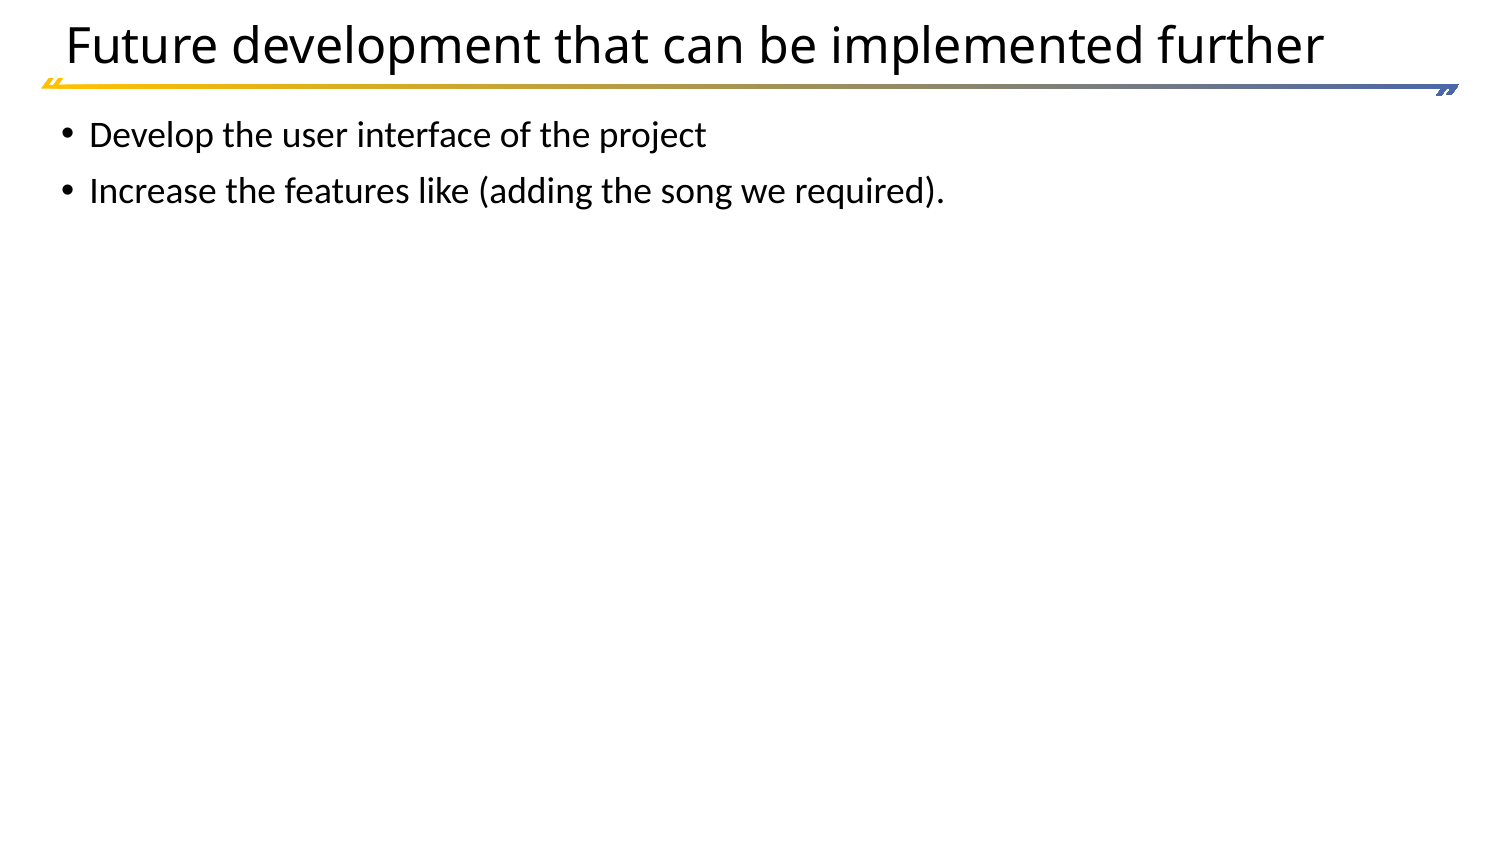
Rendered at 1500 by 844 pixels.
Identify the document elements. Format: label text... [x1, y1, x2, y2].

list Develop the user interface of the project Increase the features like (adding the song we required). [50, 109, 1450, 797]
title Future development that can be implemented further [50, 0, 1450, 83]
